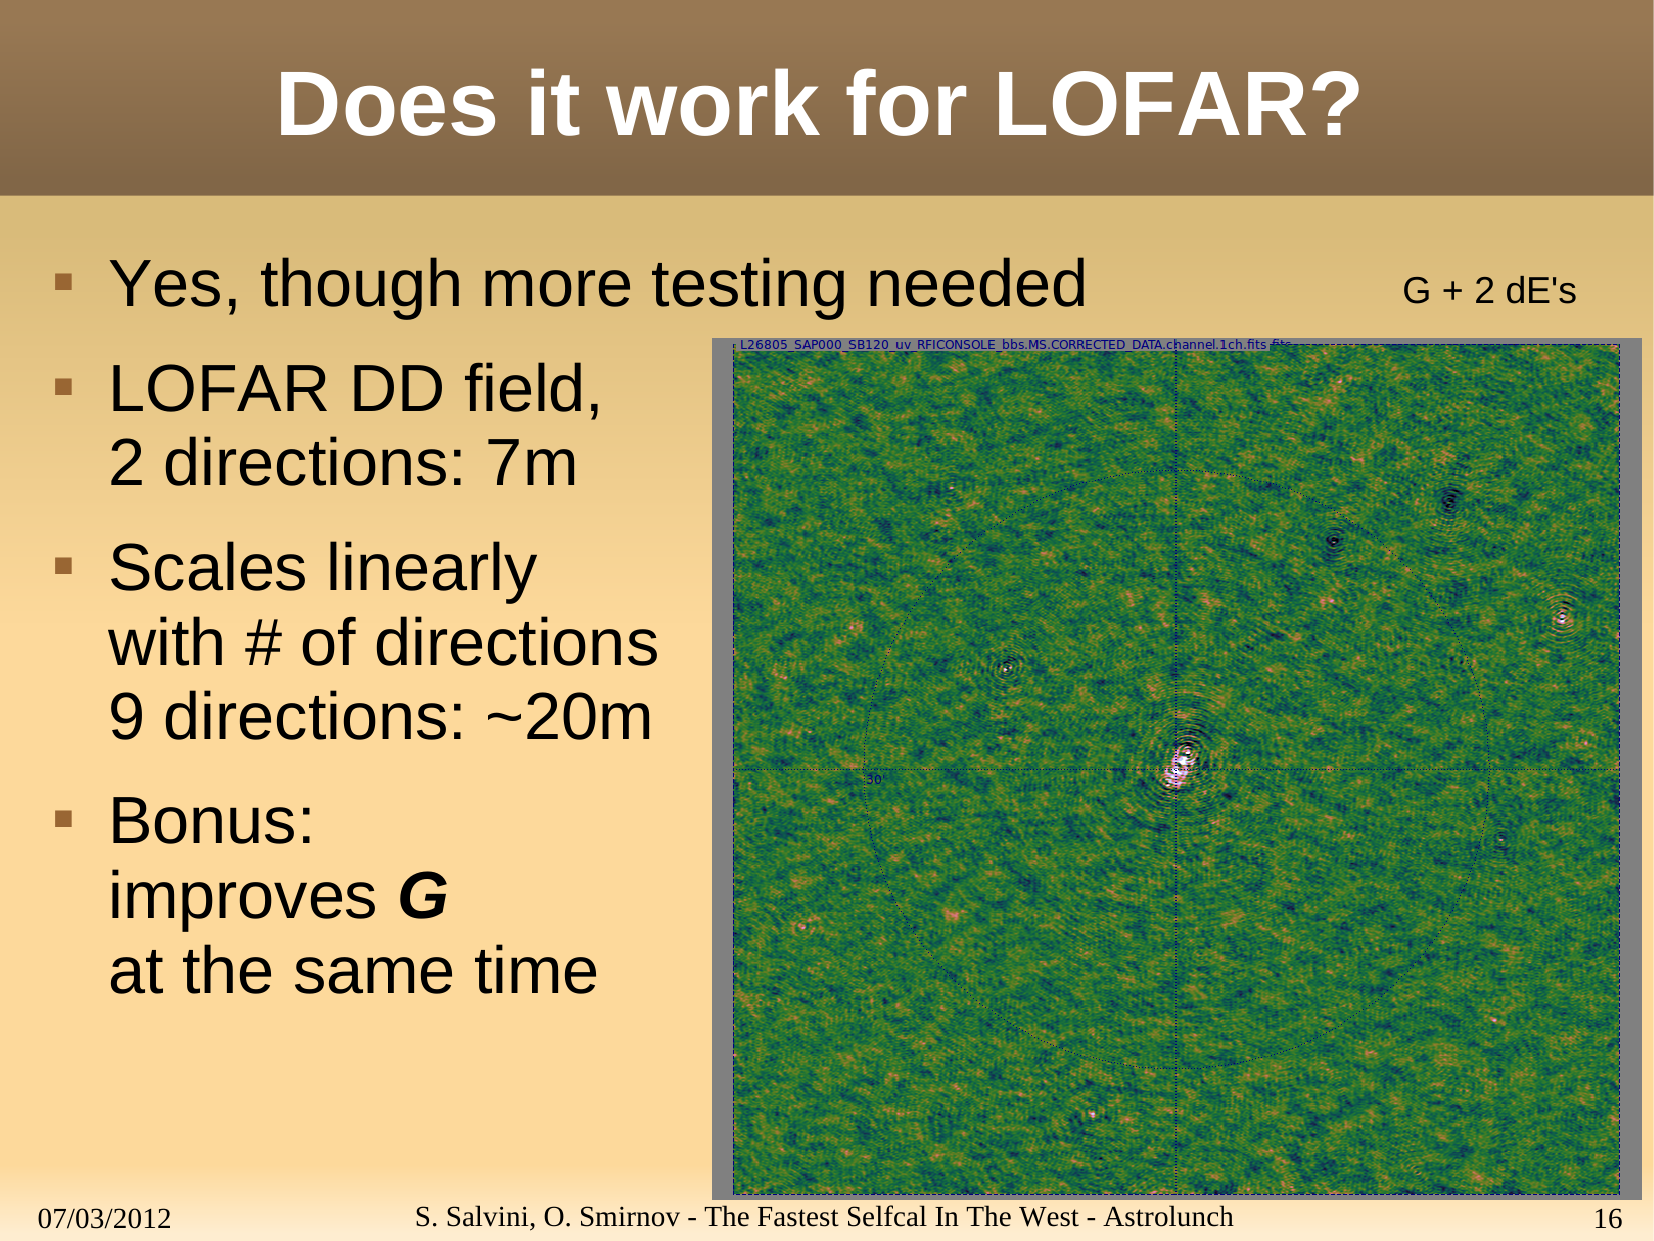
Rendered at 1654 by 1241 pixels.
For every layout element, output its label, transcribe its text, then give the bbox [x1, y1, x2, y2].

title Does it work for LOFAR? [76, 7, 1565, 200]
text_box G + 2 dE's [1387, 262, 1651, 320]
picture [0, 0, 1654, 1241]
list Yes, though more testing needed LOFAR DD field, 2 directions: 7m Scales linearly with # of directions 9 directions: ~20m Bonus: improves G at the same time [37, 246, 1526, 1051]
